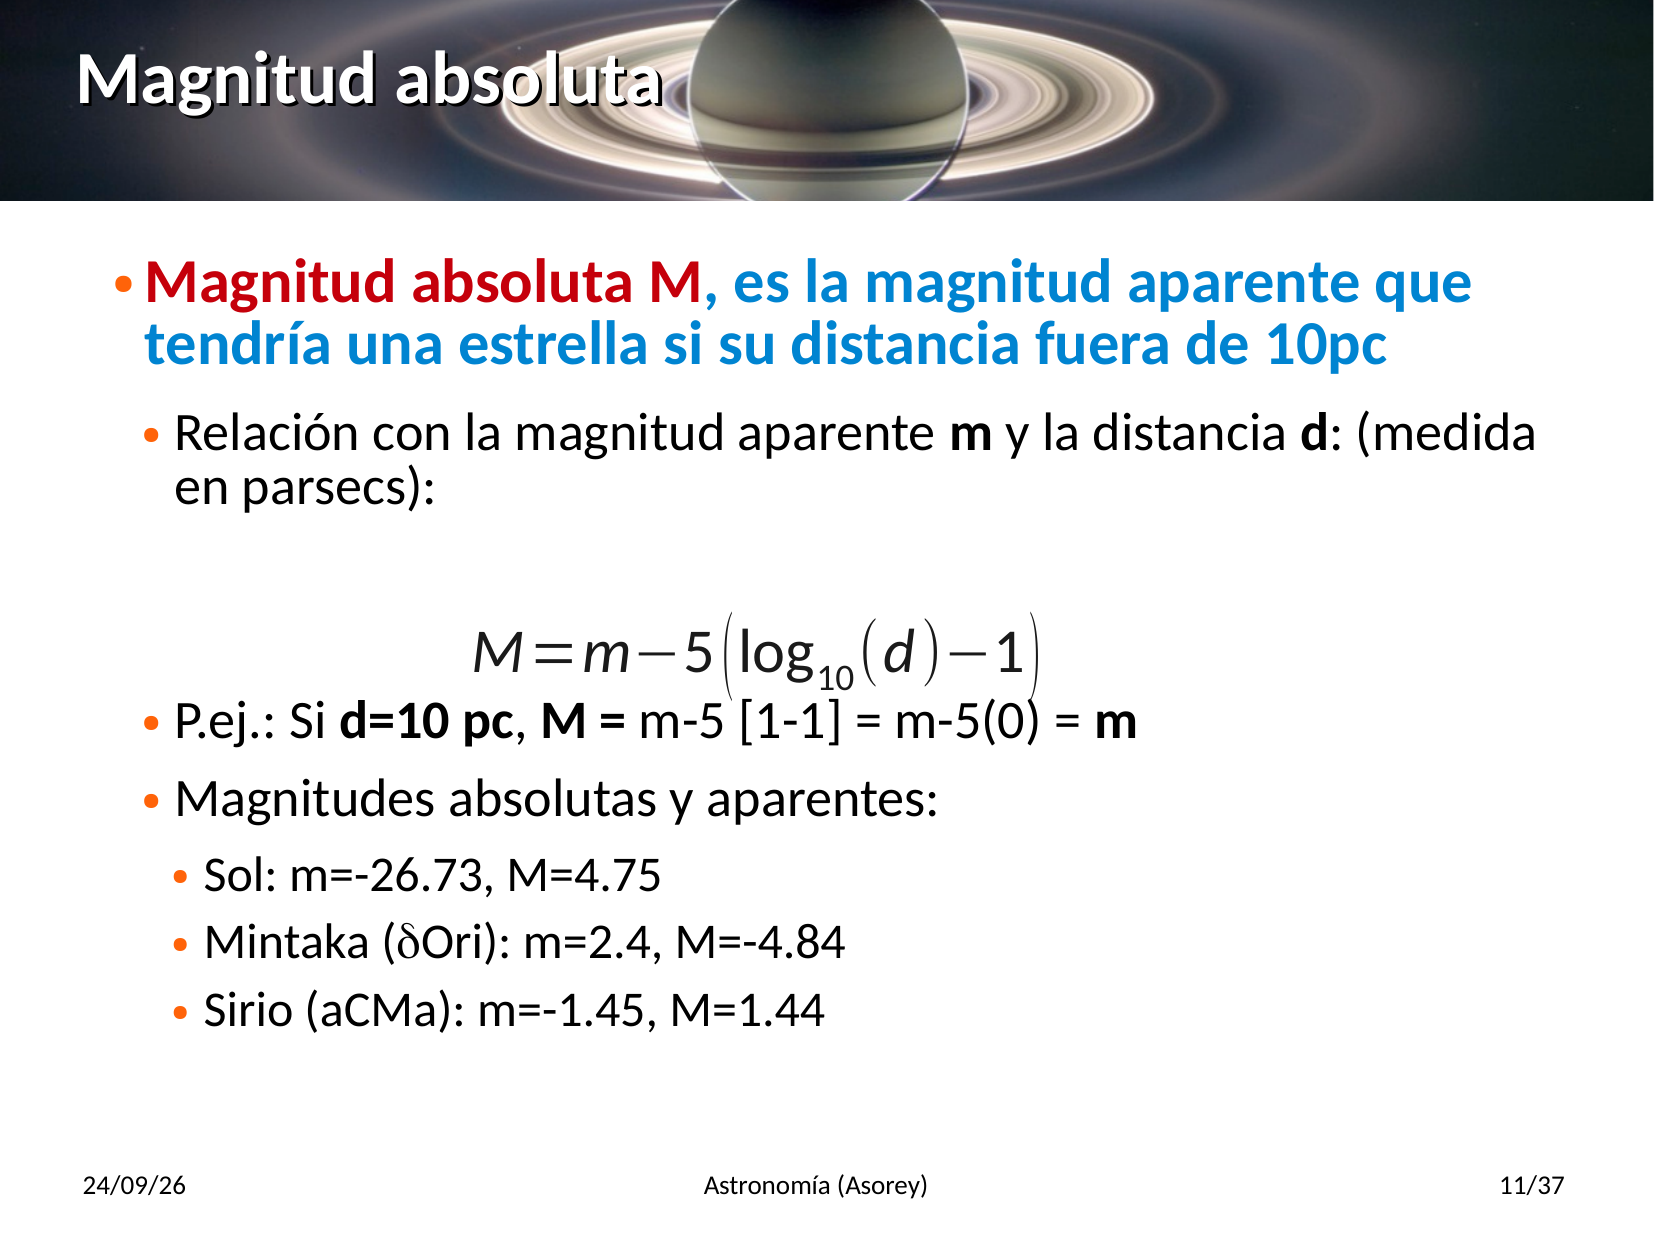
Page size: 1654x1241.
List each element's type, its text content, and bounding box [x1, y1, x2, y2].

list Magnitud absoluta M, es la magnitud aparente que tendría una estrella si su distancia fuera de 10pc Relación con la magnitud aparente m y la distancia d: (medida en parsecs): P.ej.: Si d=10 pc, M = m-5 [1-1] = m-5(0) = m Magnitudes absolutas y aparentes: Sol: m=-26.73, M=4.75 Mintaka (dOri): m=2.4, M=-4.84 Sirio (aCMa): m=-1.45, M=1.44 [82, 255, 1571, 1174]
picture [0, 0, 1654, 201]
chart [465, 608, 1048, 706]
title Magnitud absoluta [75, 19, 1564, 151]
